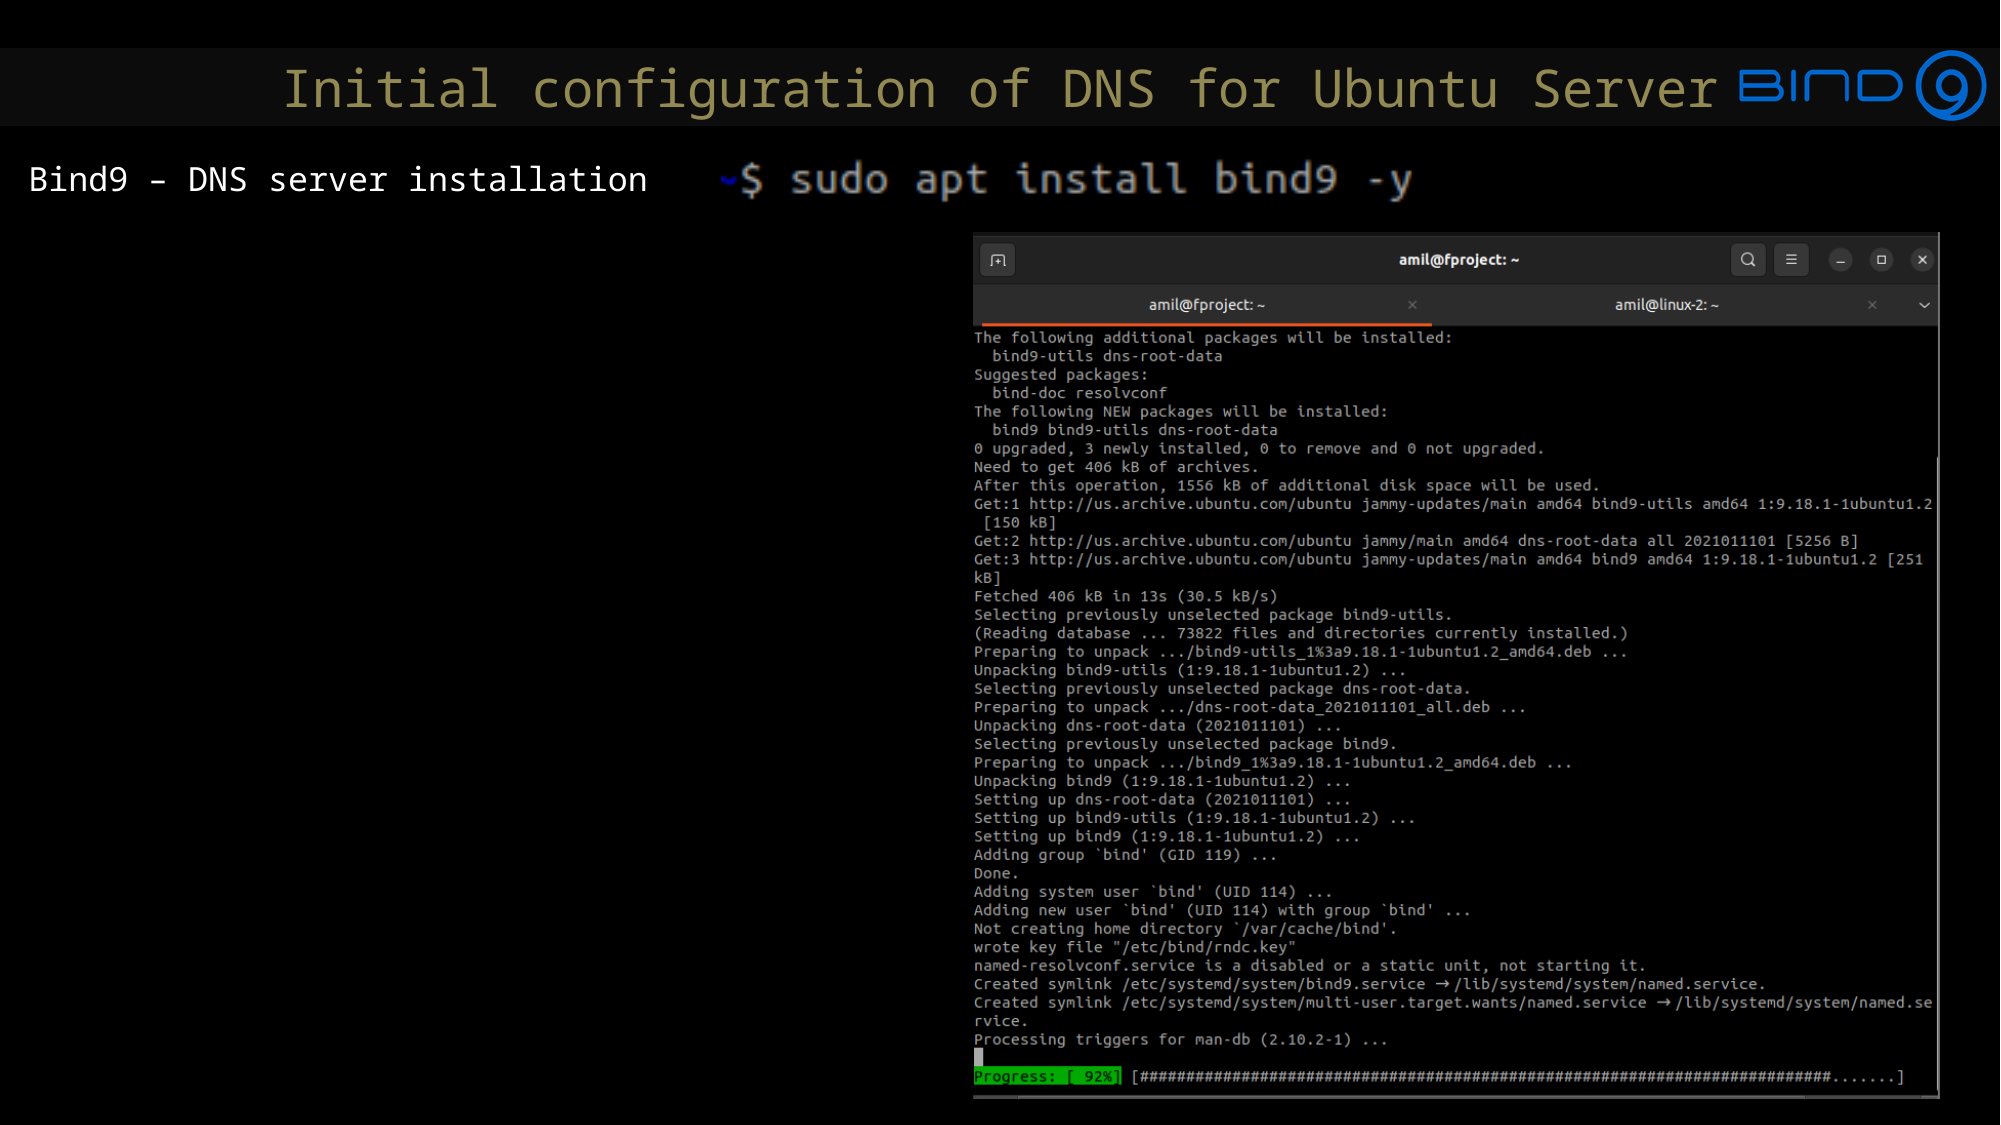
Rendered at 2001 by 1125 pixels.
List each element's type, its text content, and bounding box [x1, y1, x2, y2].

picture [721, 155, 1462, 208]
text_box Initial configuration of DNS for Ubuntu Server [0, 48, 1730, 126]
text_box Bind9 – DNS server installation [13, 150, 909, 206]
picture [973, 232, 1940, 1099]
picture [1730, 26, 2000, 131]
